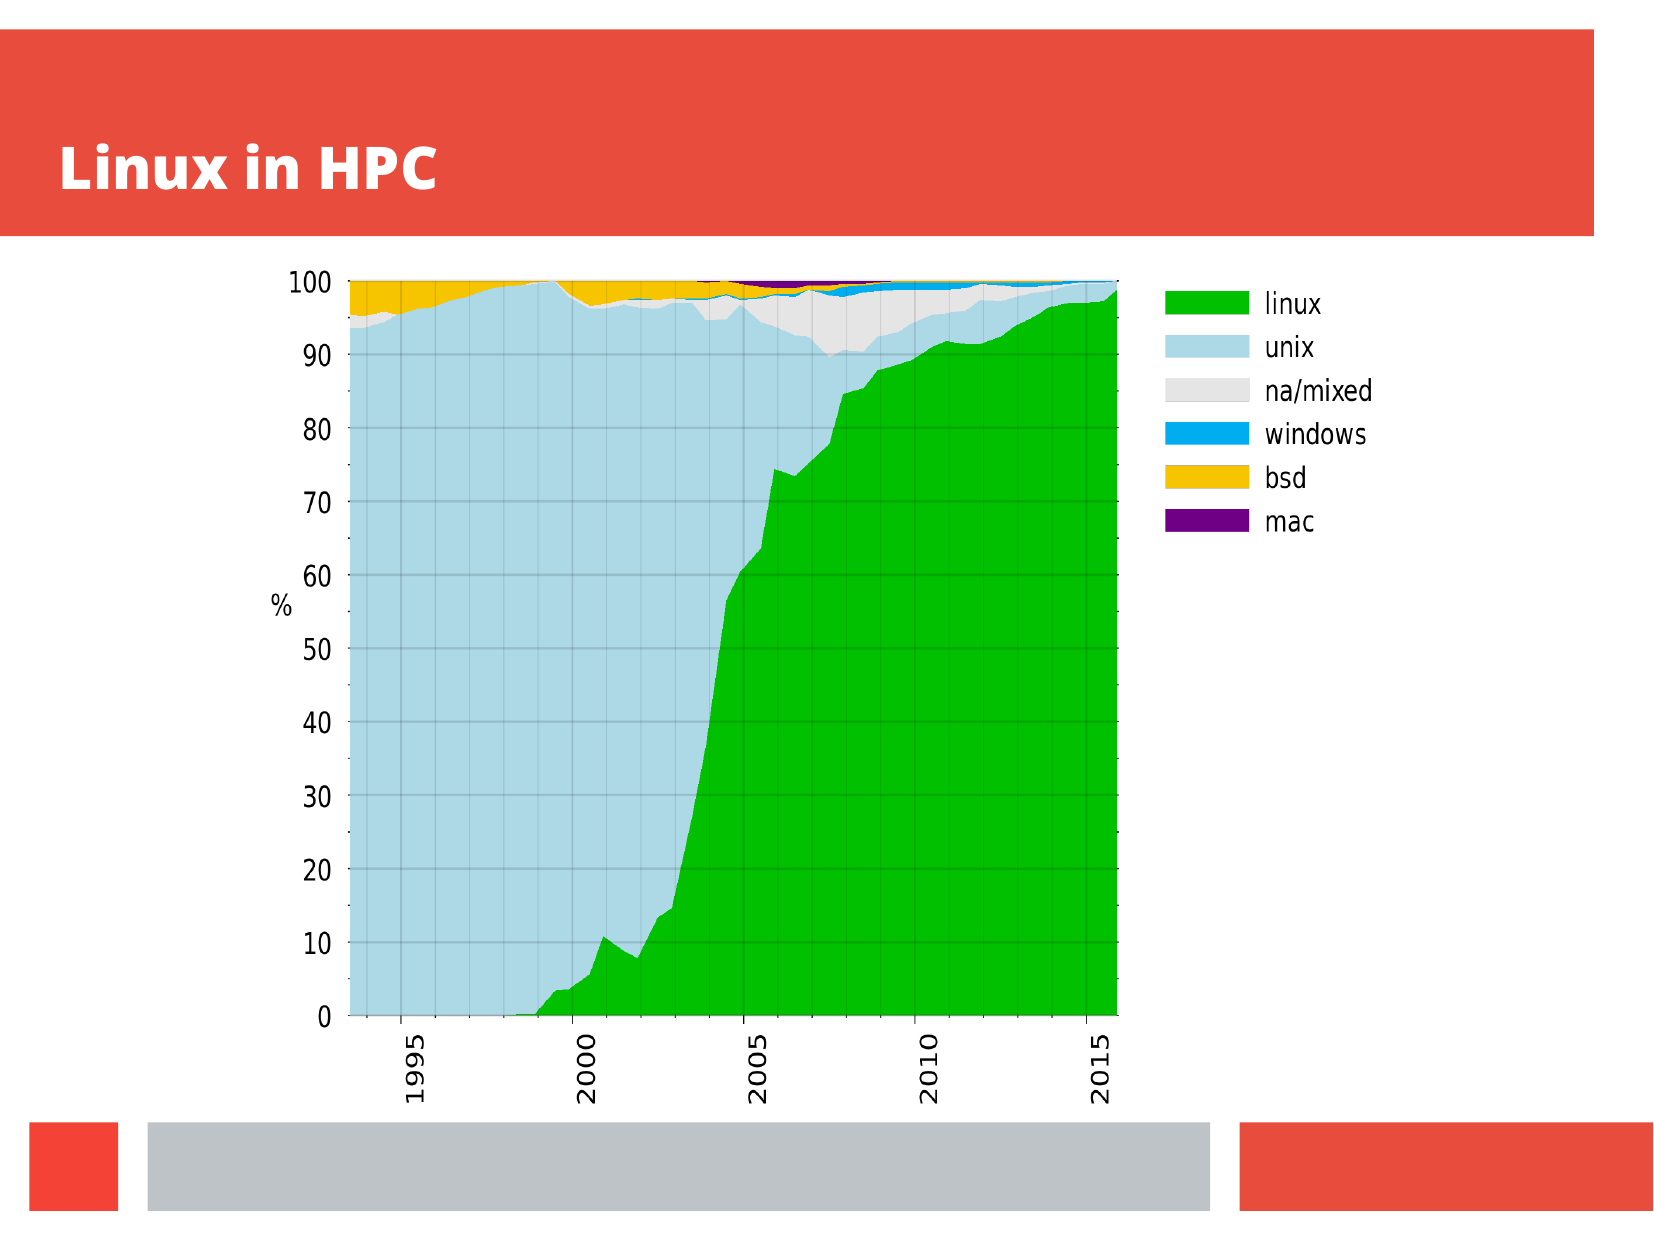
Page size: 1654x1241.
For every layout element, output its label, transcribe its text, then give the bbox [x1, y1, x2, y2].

title Linux in HPC [58, 59, 1594, 207]
picture [242, 240, 1411, 1111]
